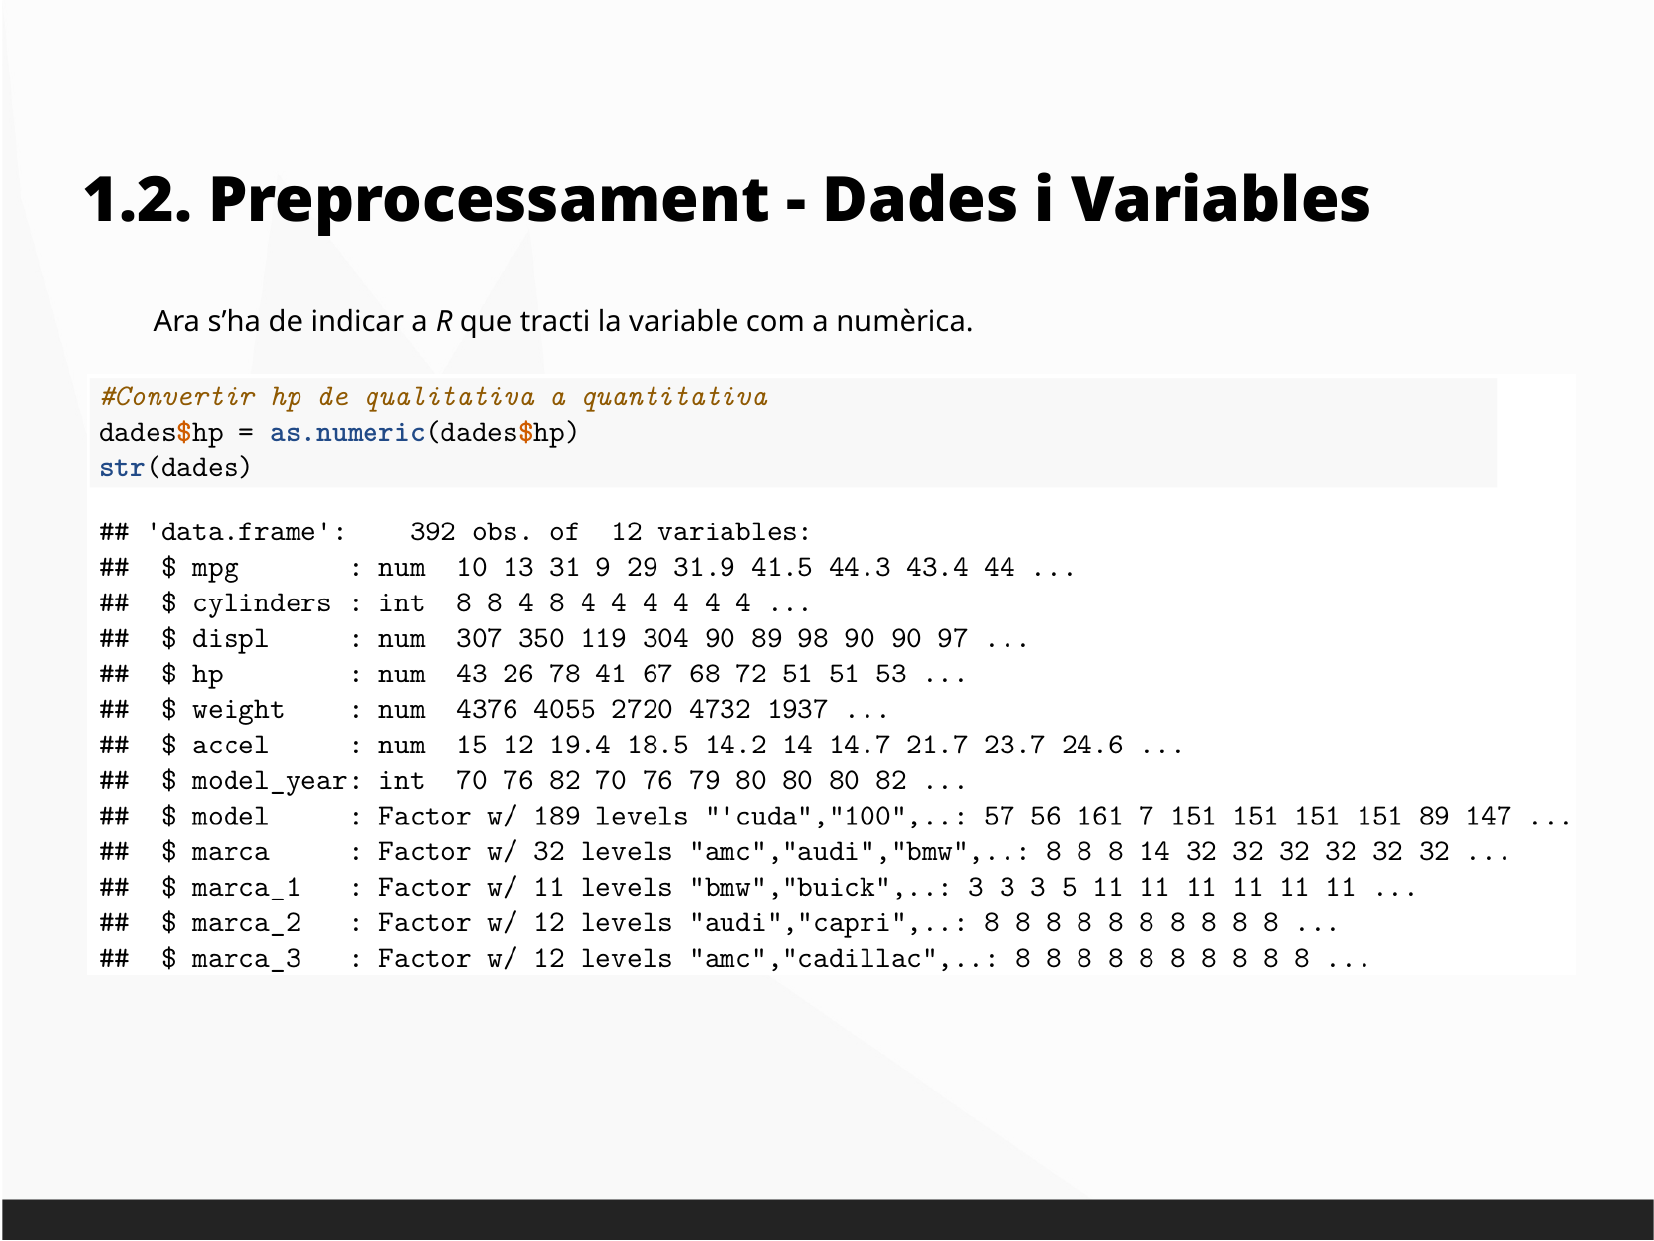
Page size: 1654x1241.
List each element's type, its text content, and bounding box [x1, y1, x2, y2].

picture [2, 0, 1654, 1241]
title 1.2. Preprocessament - Dades i Variables [82, 132, 1571, 263]
list Ara s’ha de indicar a R que tracti la variable com a numèrica. [82, 300, 1571, 1163]
